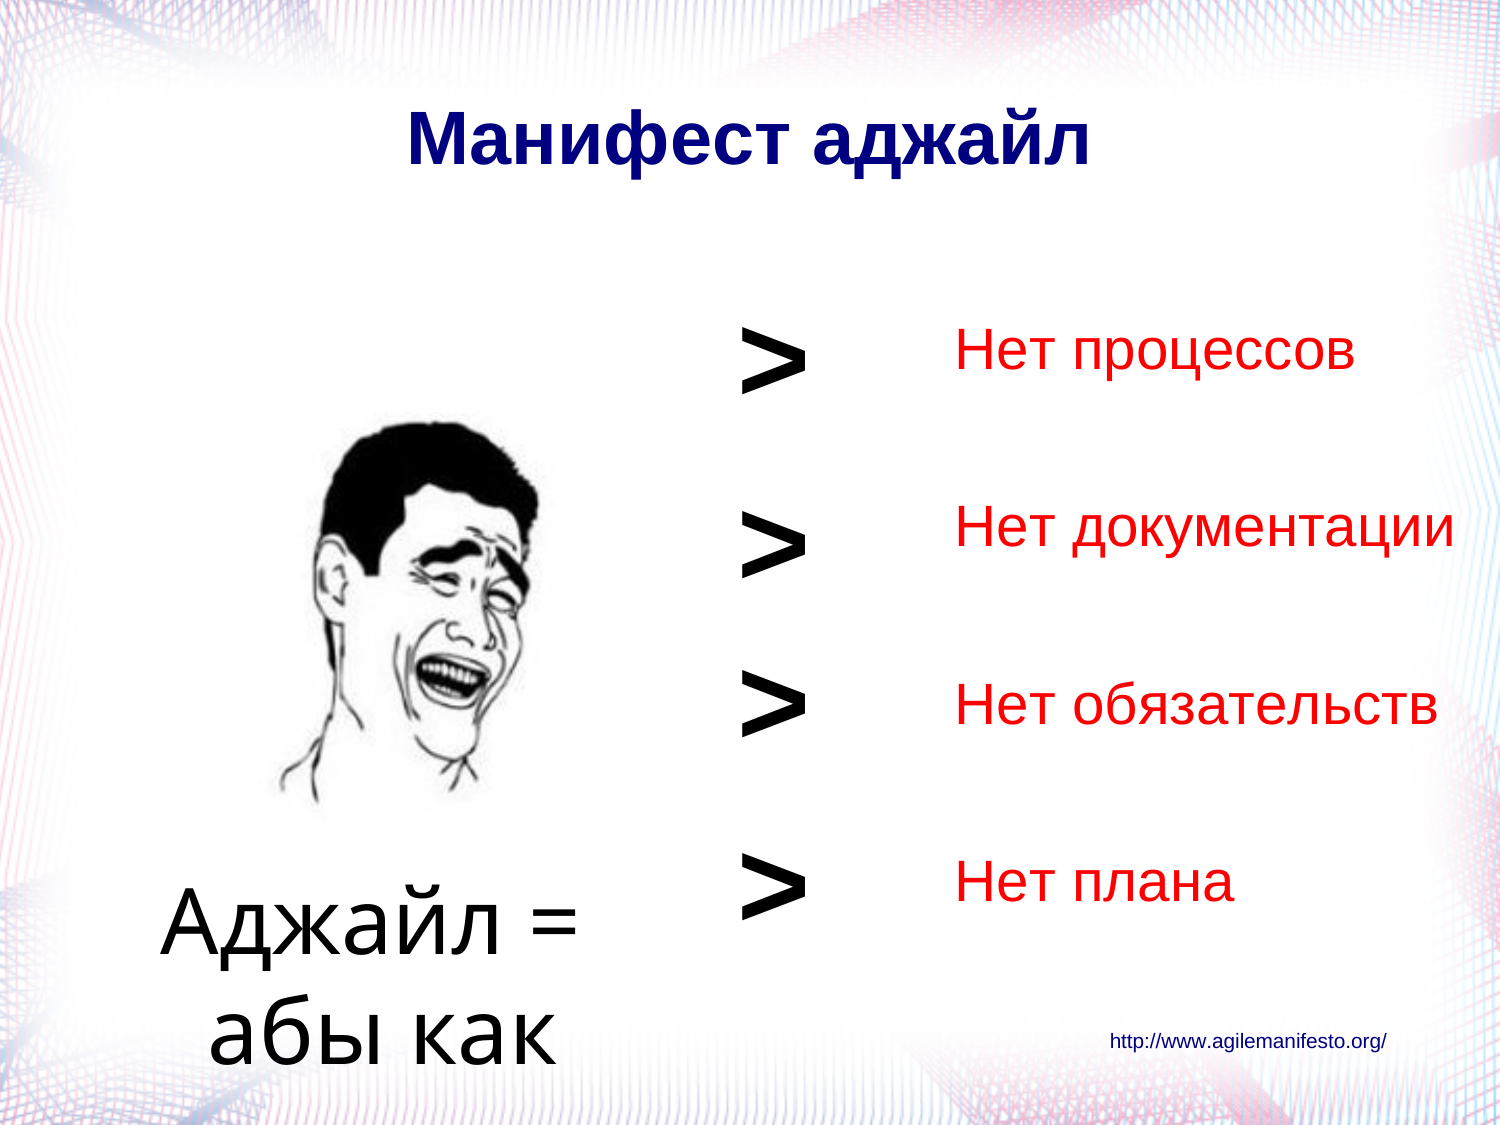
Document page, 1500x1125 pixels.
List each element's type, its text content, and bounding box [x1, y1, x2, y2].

text_box > [722, 453, 826, 613]
title Манифест аджайл [75, 44, 1425, 233]
text_box http://www.agilemanifesto.org/ [1095, 1020, 1456, 1066]
text_box > [722, 796, 826, 962]
text_box > [722, 270, 826, 436]
picture [0, 0, 1500, 1125]
text_box Аджайл = абы как [46, 855, 720, 1091]
list Нет процессов Нет документации Нет обязательств Нет плана [884, 316, 1500, 914]
text_box > [722, 613, 826, 778]
